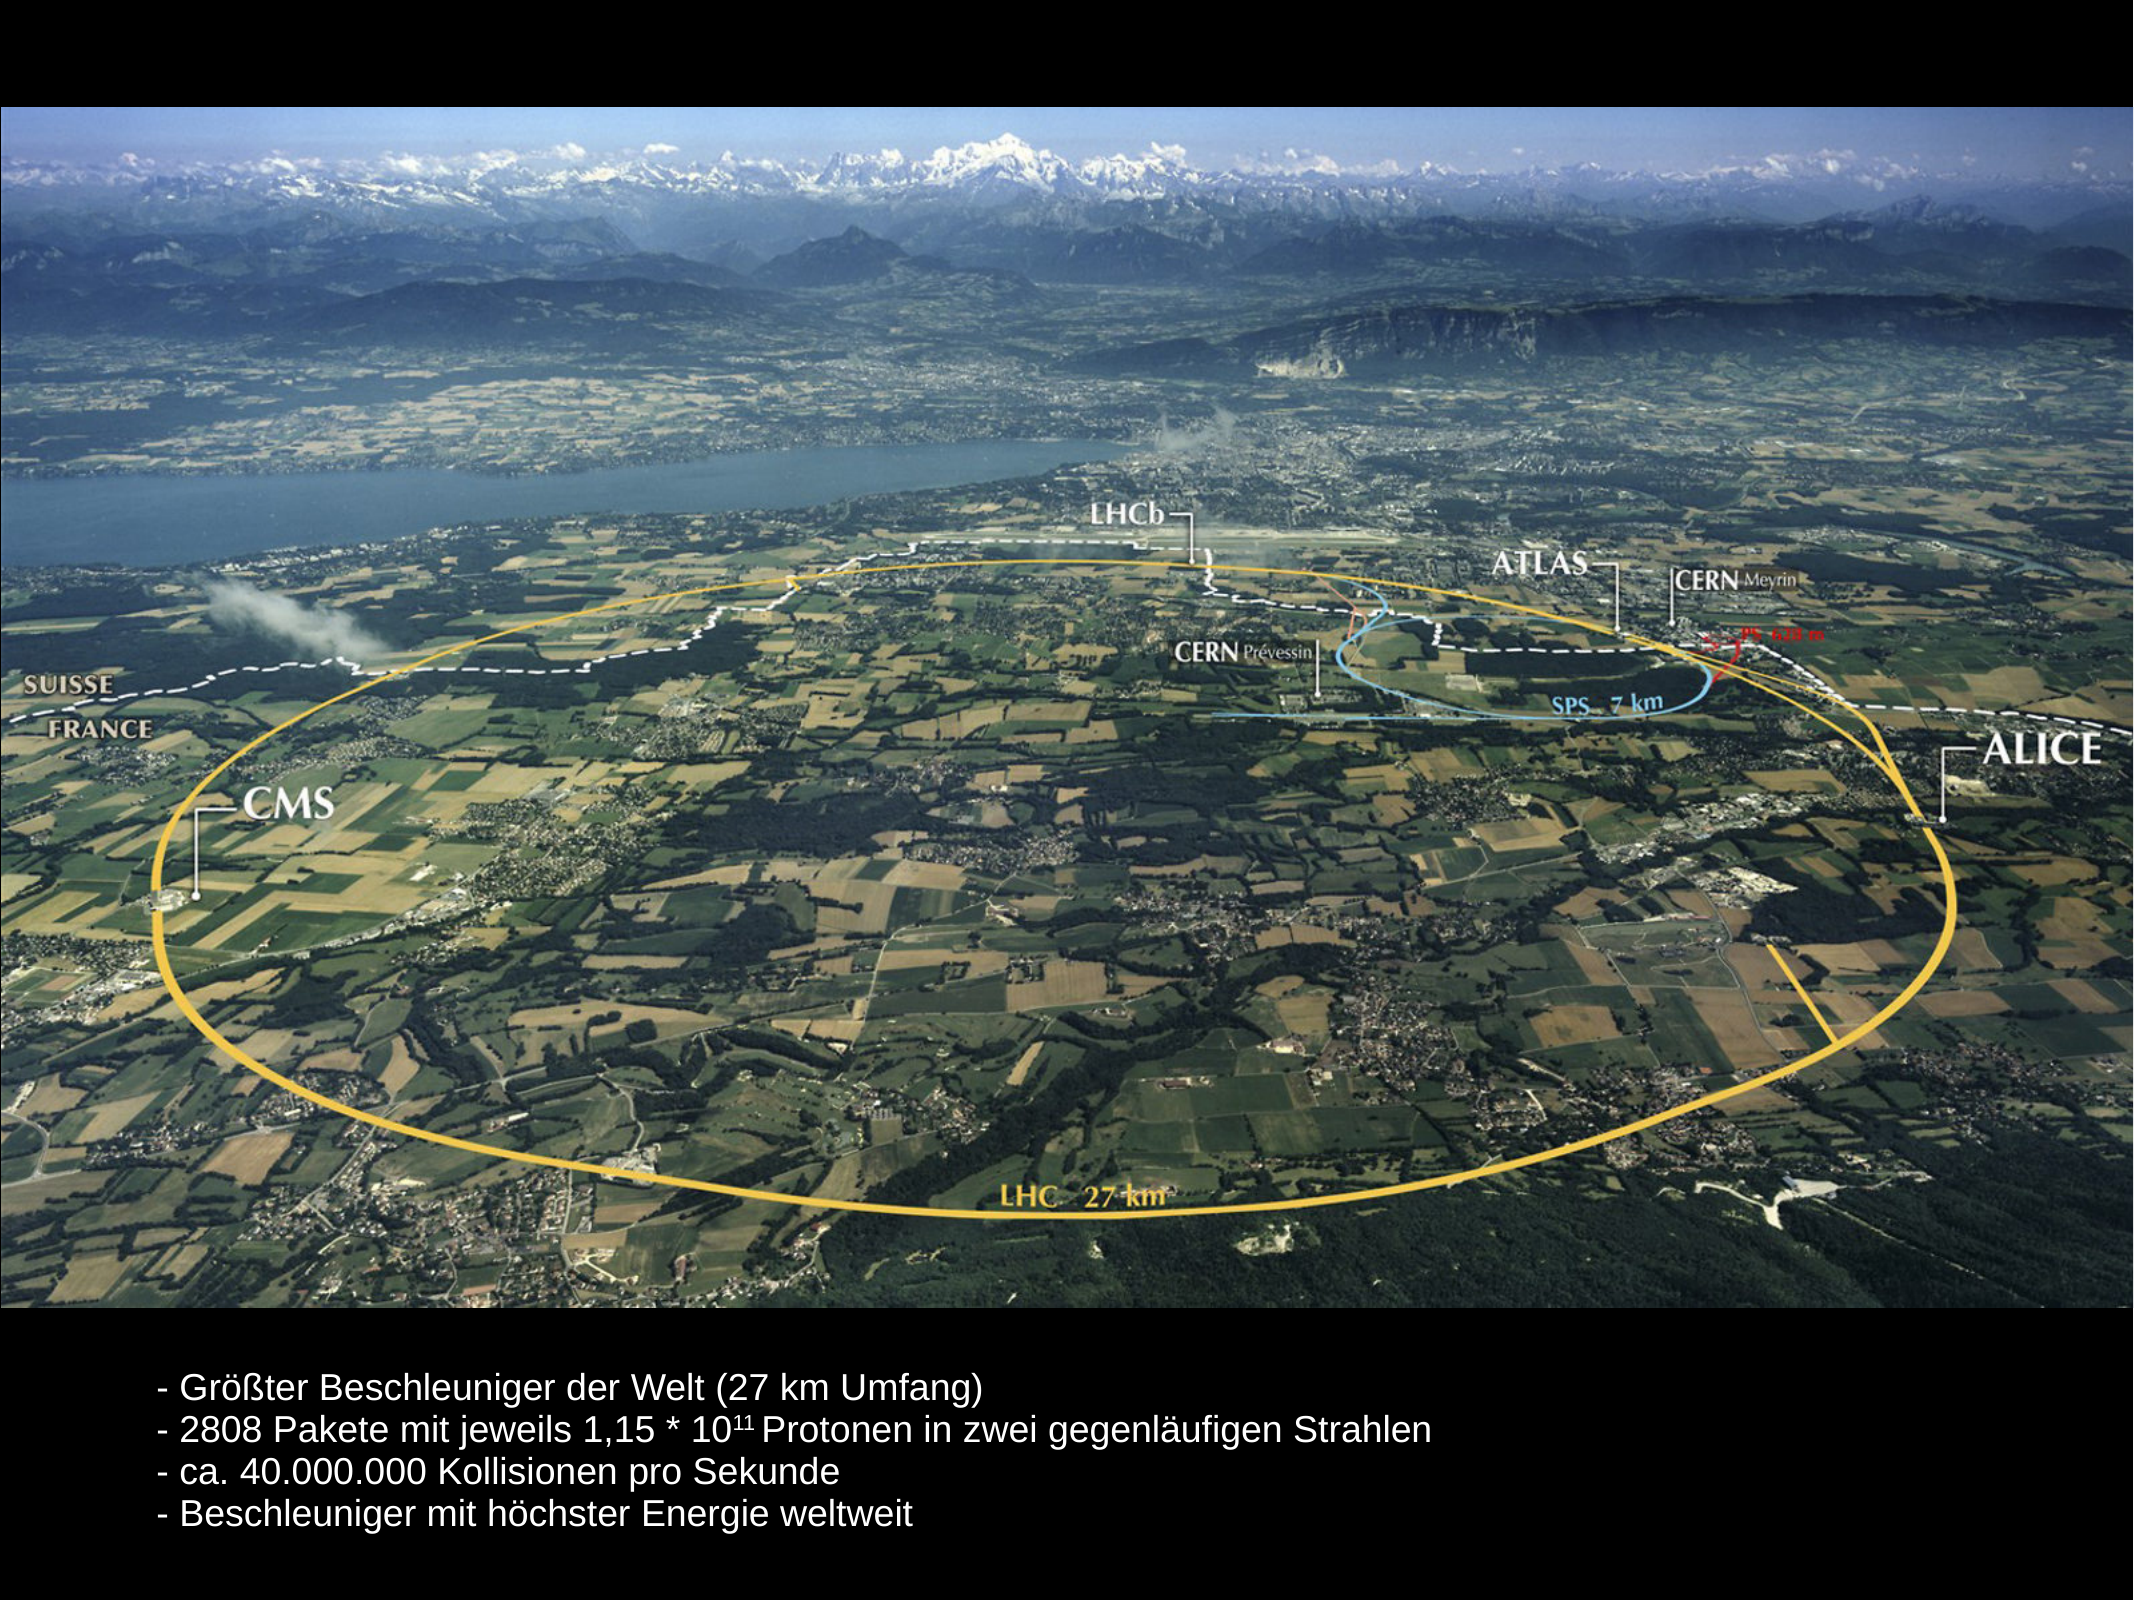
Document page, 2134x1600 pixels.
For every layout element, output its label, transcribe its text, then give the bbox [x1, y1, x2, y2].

picture [1, 107, 2134, 1308]
text_box - Größter Beschleuniger der Welt (27 km Umfang) - 2808 Pakete mit jeweils 1,15 * 1011 Protonen in zwei gegenläufigen Strahlen - ca. 40.000.000 Kollisionen pro Sekunde - Beschleuniger mit höchster Energie weltweit [141, 1359, 2079, 1584]
